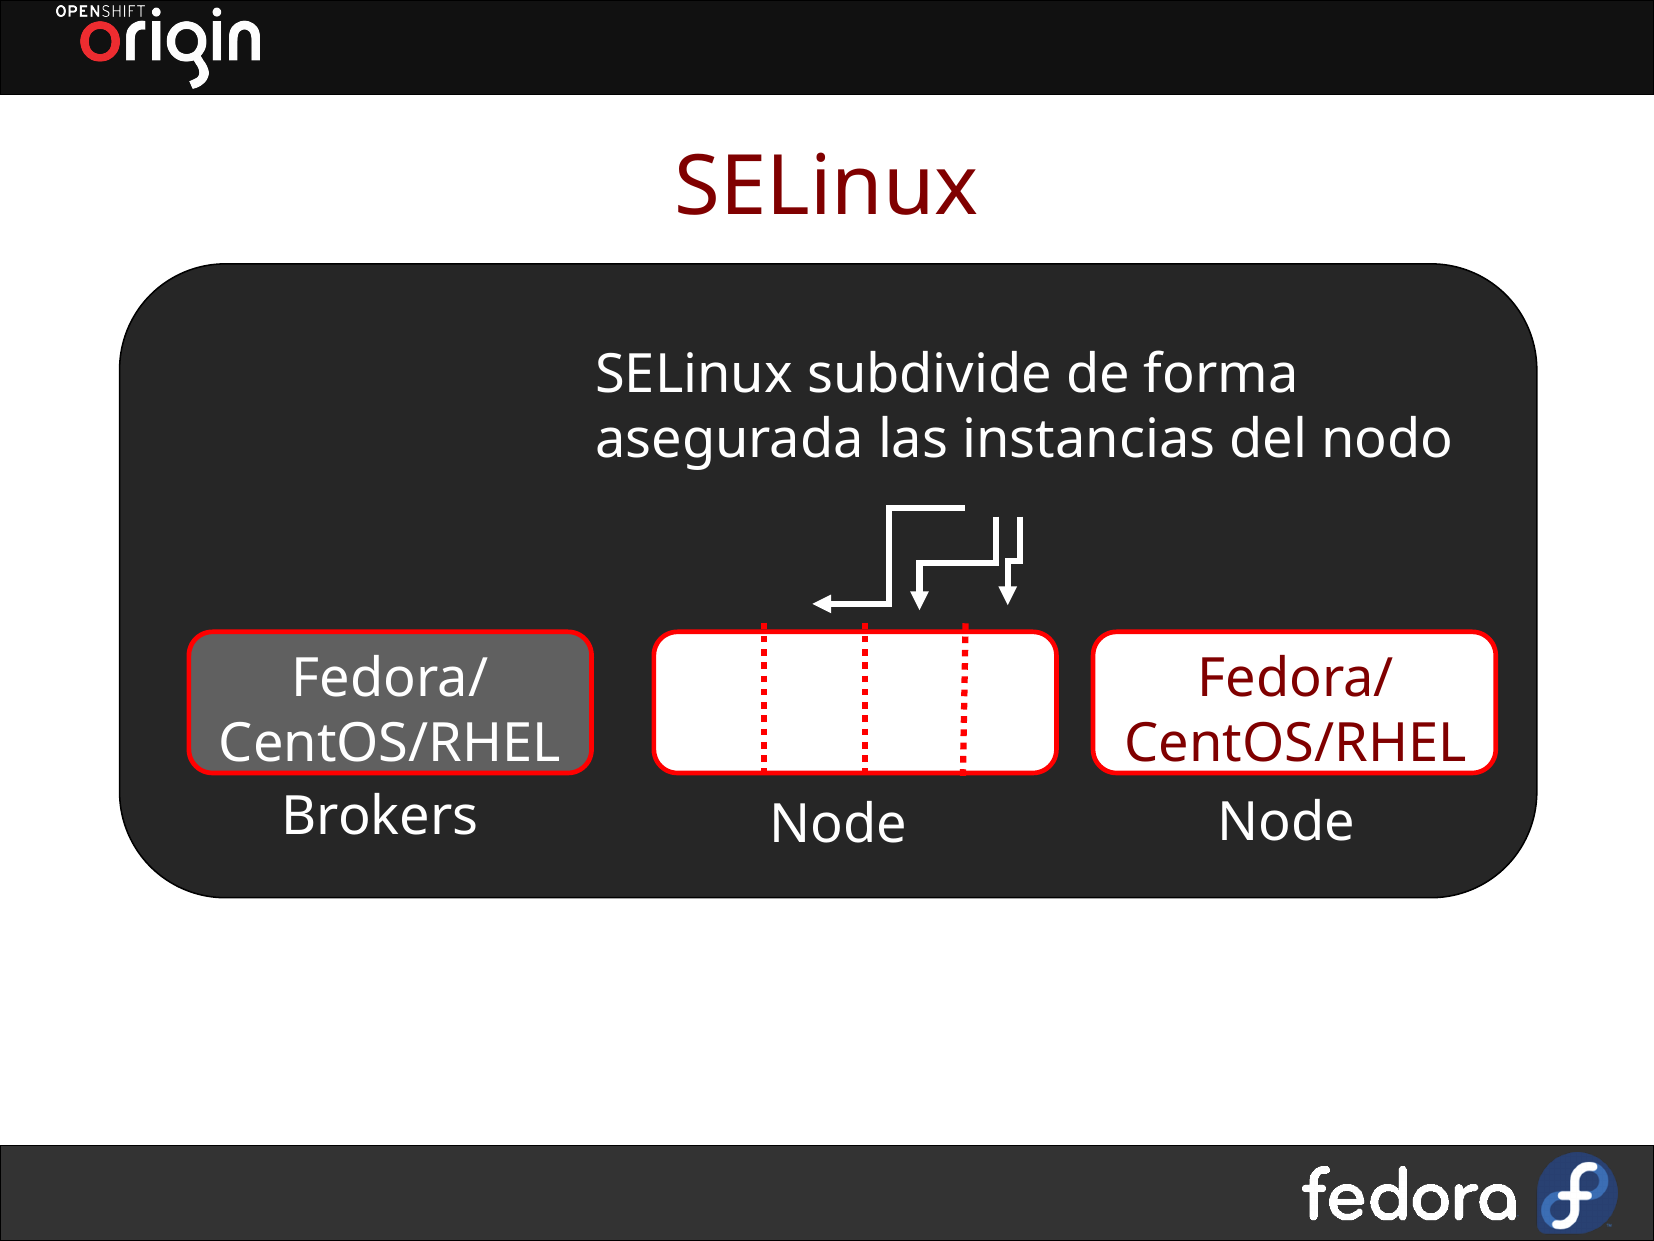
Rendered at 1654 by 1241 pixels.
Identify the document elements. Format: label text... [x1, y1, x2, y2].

text_box Fedora/CentOS/RHEL [1094, 635, 1498, 780]
picture [56, 5, 260, 89]
text_box Node [1202, 779, 1370, 860]
text_box Node [754, 780, 922, 861]
title SELinux [82, 78, 1571, 287]
text_box Fedora/CentOS/RHEL [188, 634, 592, 780]
text_box Brokers [266, 772, 494, 853]
picture [1299, 1151, 1619, 1235]
text_box [119, 263, 1537, 898]
text_box SELinux subdivide de forma asegurada las instancias del nodo [578, 330, 1501, 478]
